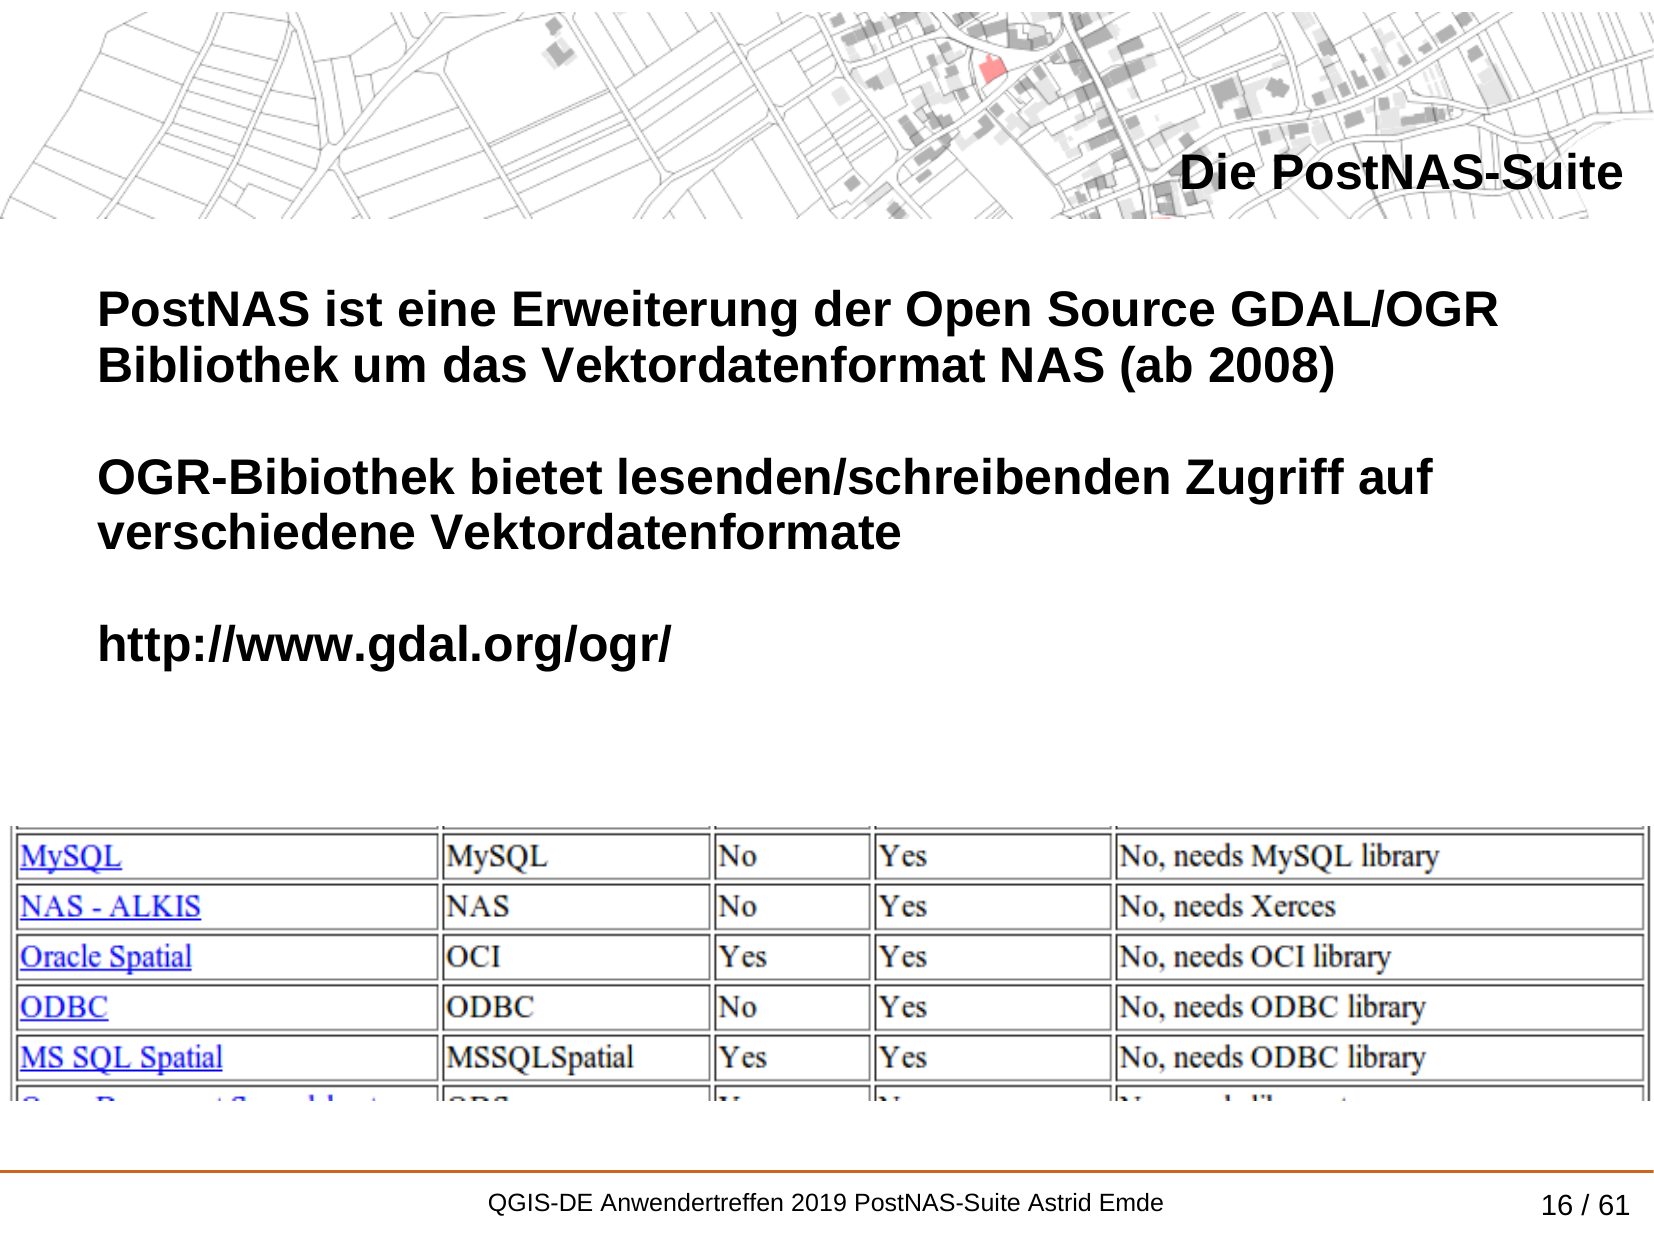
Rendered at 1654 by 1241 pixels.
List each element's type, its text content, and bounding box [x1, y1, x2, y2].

text_box PostNAS ist eine Erweiterung der Open Source GDAL/OGR Bibliothek um das Vektordatenformat NAS (ab 2008) OGR-Bibiothek bietet lesenden/schreibenden Zugriff auf verschiedene Vektordatenformate http://www.gdal.org/ogr/ [82, 218, 1595, 826]
picture [5, 826, 1654, 1101]
title Die PostNAS-Suite [265, 118, 1625, 228]
